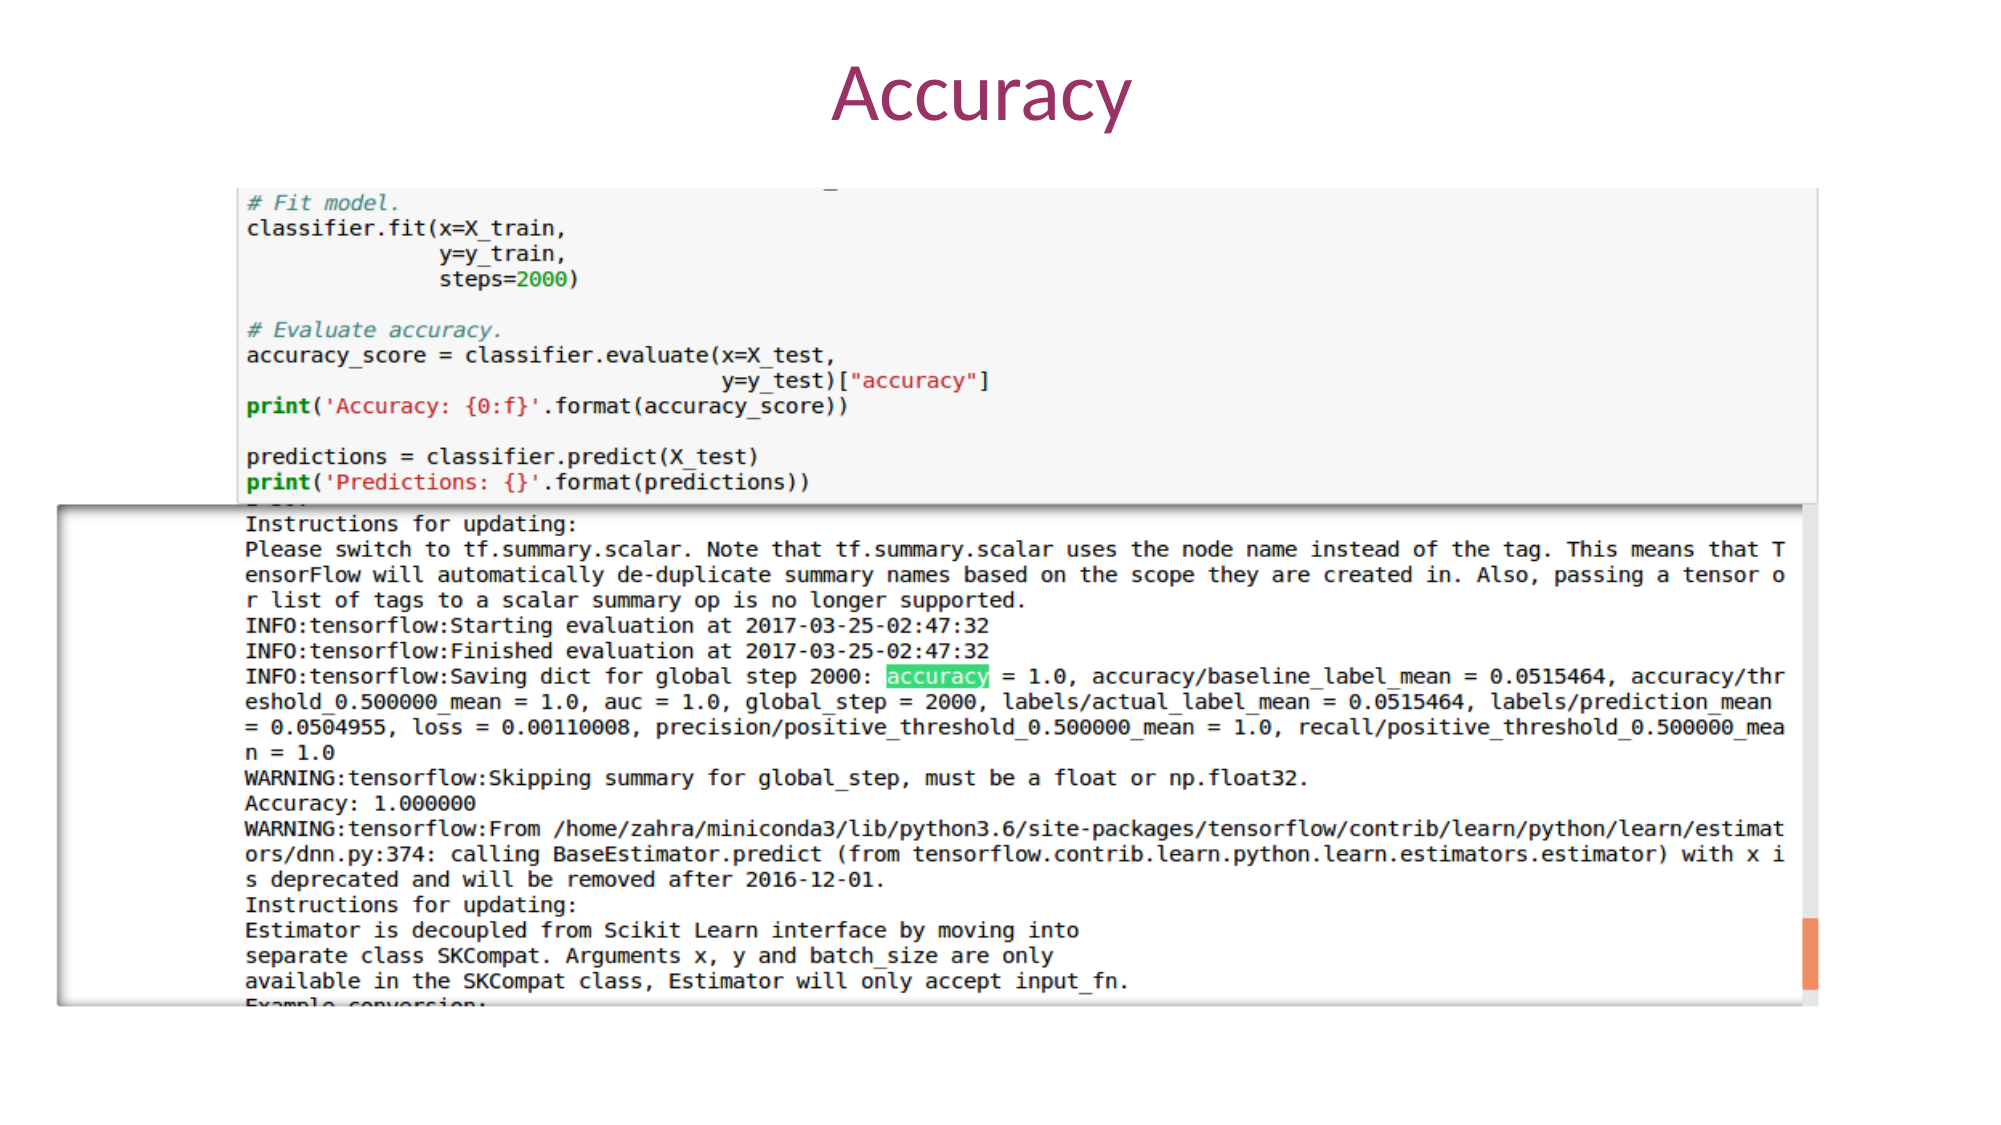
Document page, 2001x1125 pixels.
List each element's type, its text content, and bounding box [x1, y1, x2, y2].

text_box Accuracy [195, 29, 1771, 145]
picture [30, 188, 1846, 1021]
